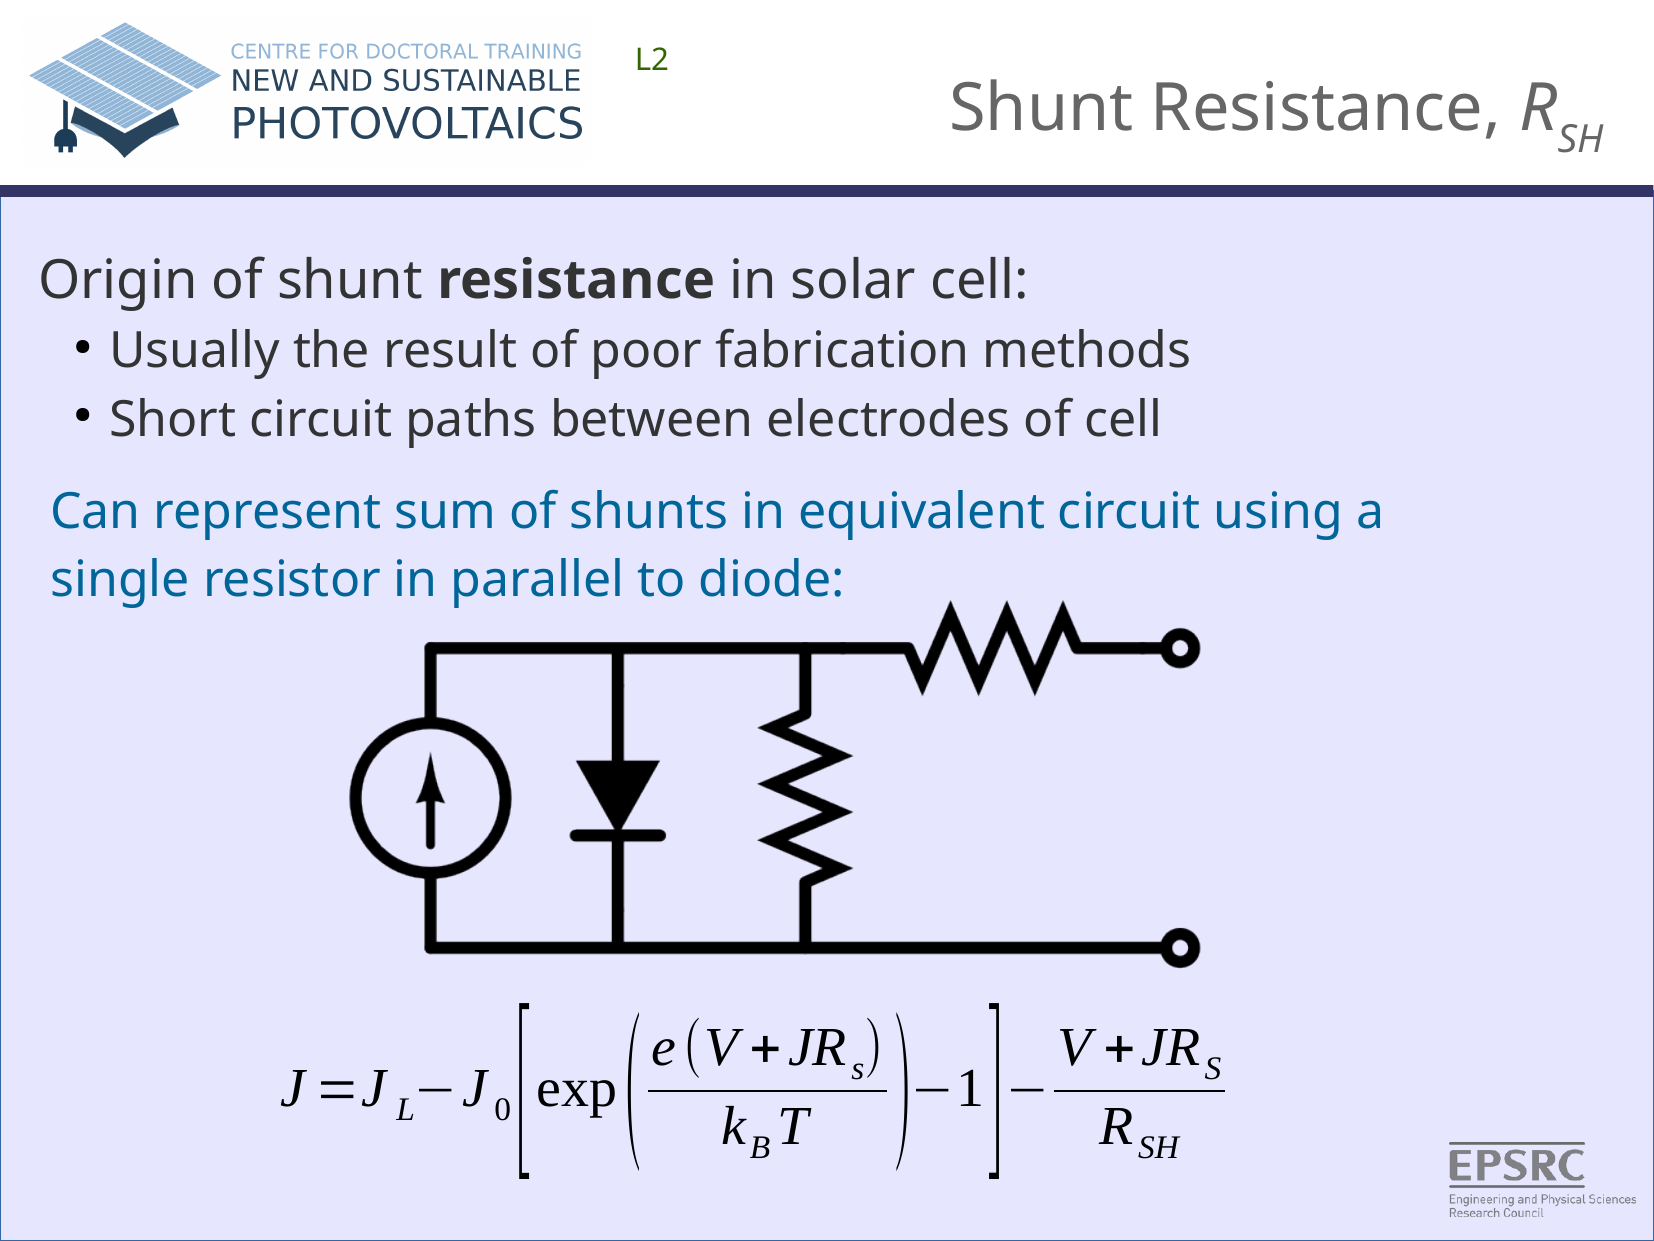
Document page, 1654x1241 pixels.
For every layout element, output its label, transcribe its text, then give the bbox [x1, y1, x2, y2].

text_box Shunt Resistance, RSH [708, 51, 1619, 159]
text_box Origin of shunt resistance in solar cell: Usually the result of poor fabrication methods Short circuit paths between electrodes of cell [23, 232, 1607, 522]
picture [19, 17, 591, 166]
picture [1449, 1142, 1636, 1217]
picture [313, 492, 1241, 1087]
text_box [0, 197, 1654, 1241]
text_box Can represent sum of shunts in equivalent circuit using a single resistor in parallel to diode: [35, 467, 1548, 615]
chart [266, 999, 1242, 1182]
text_box L2 [620, 29, 880, 80]
picture [313, 505, 324, 511]
